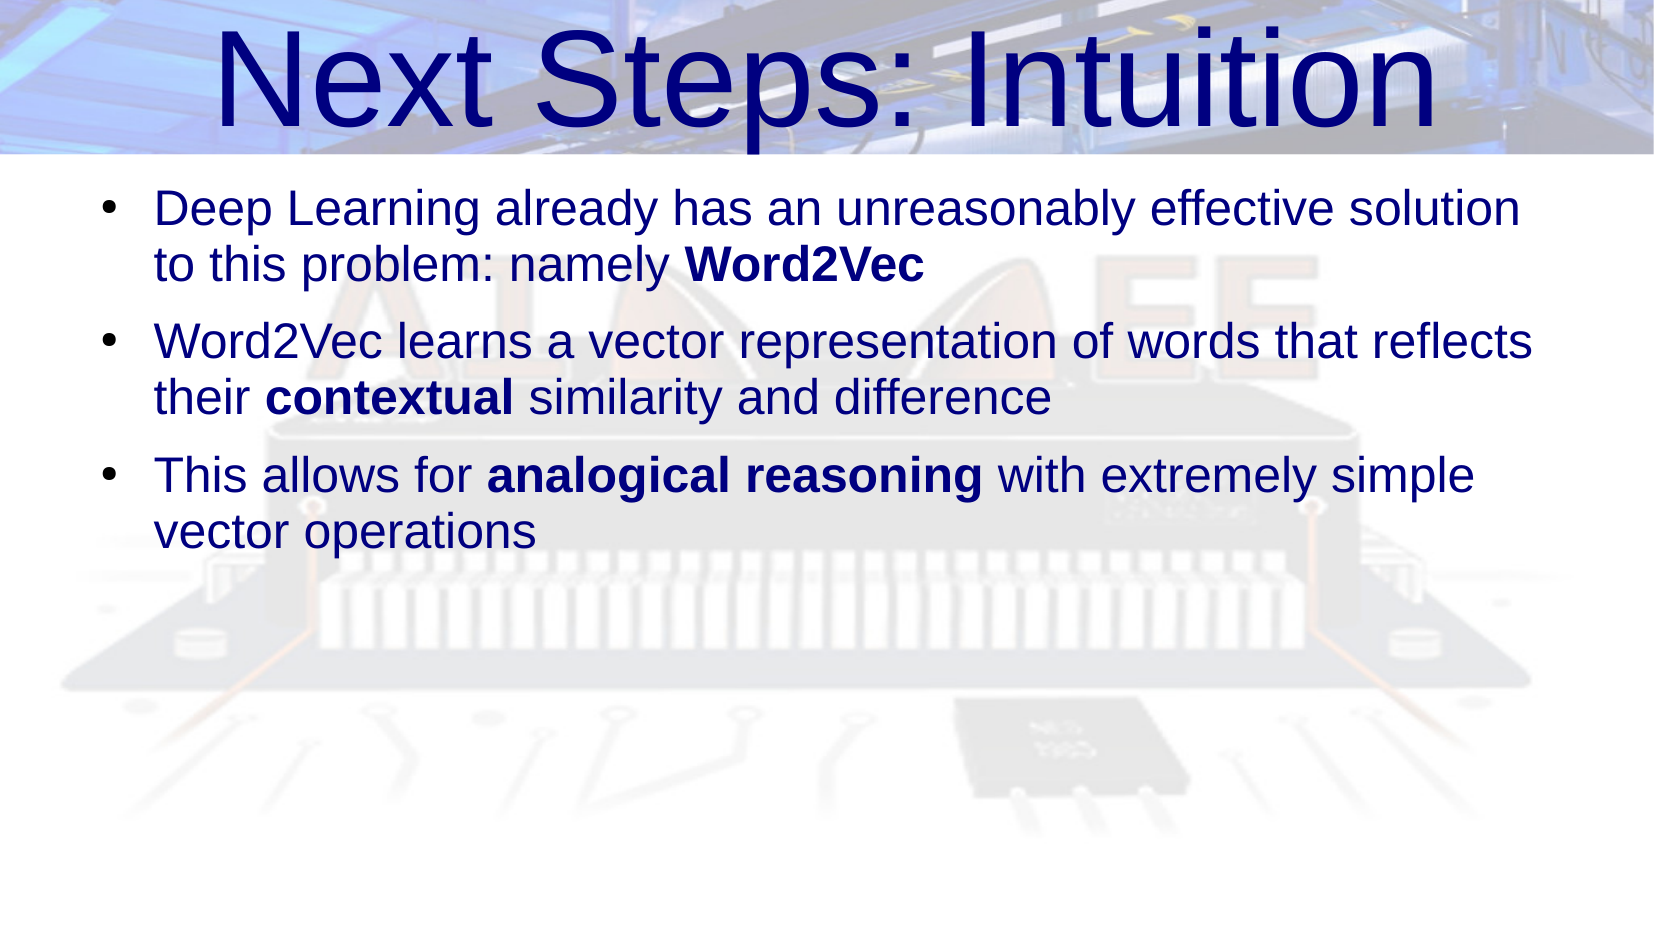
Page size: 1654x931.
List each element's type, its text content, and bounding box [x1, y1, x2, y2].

picture [0, 0, 1654, 931]
list Deep Learning already has an unreasonably effective solution to this problem: namely Word2Vec Word2Vec learns a vector representation of words that reflects their contextual similarity and difference This allows for analogical reasoning with extremely simple vector operations [82, 180, 1538, 811]
title Next Steps: Intuition [82, 37, 1571, 121]
